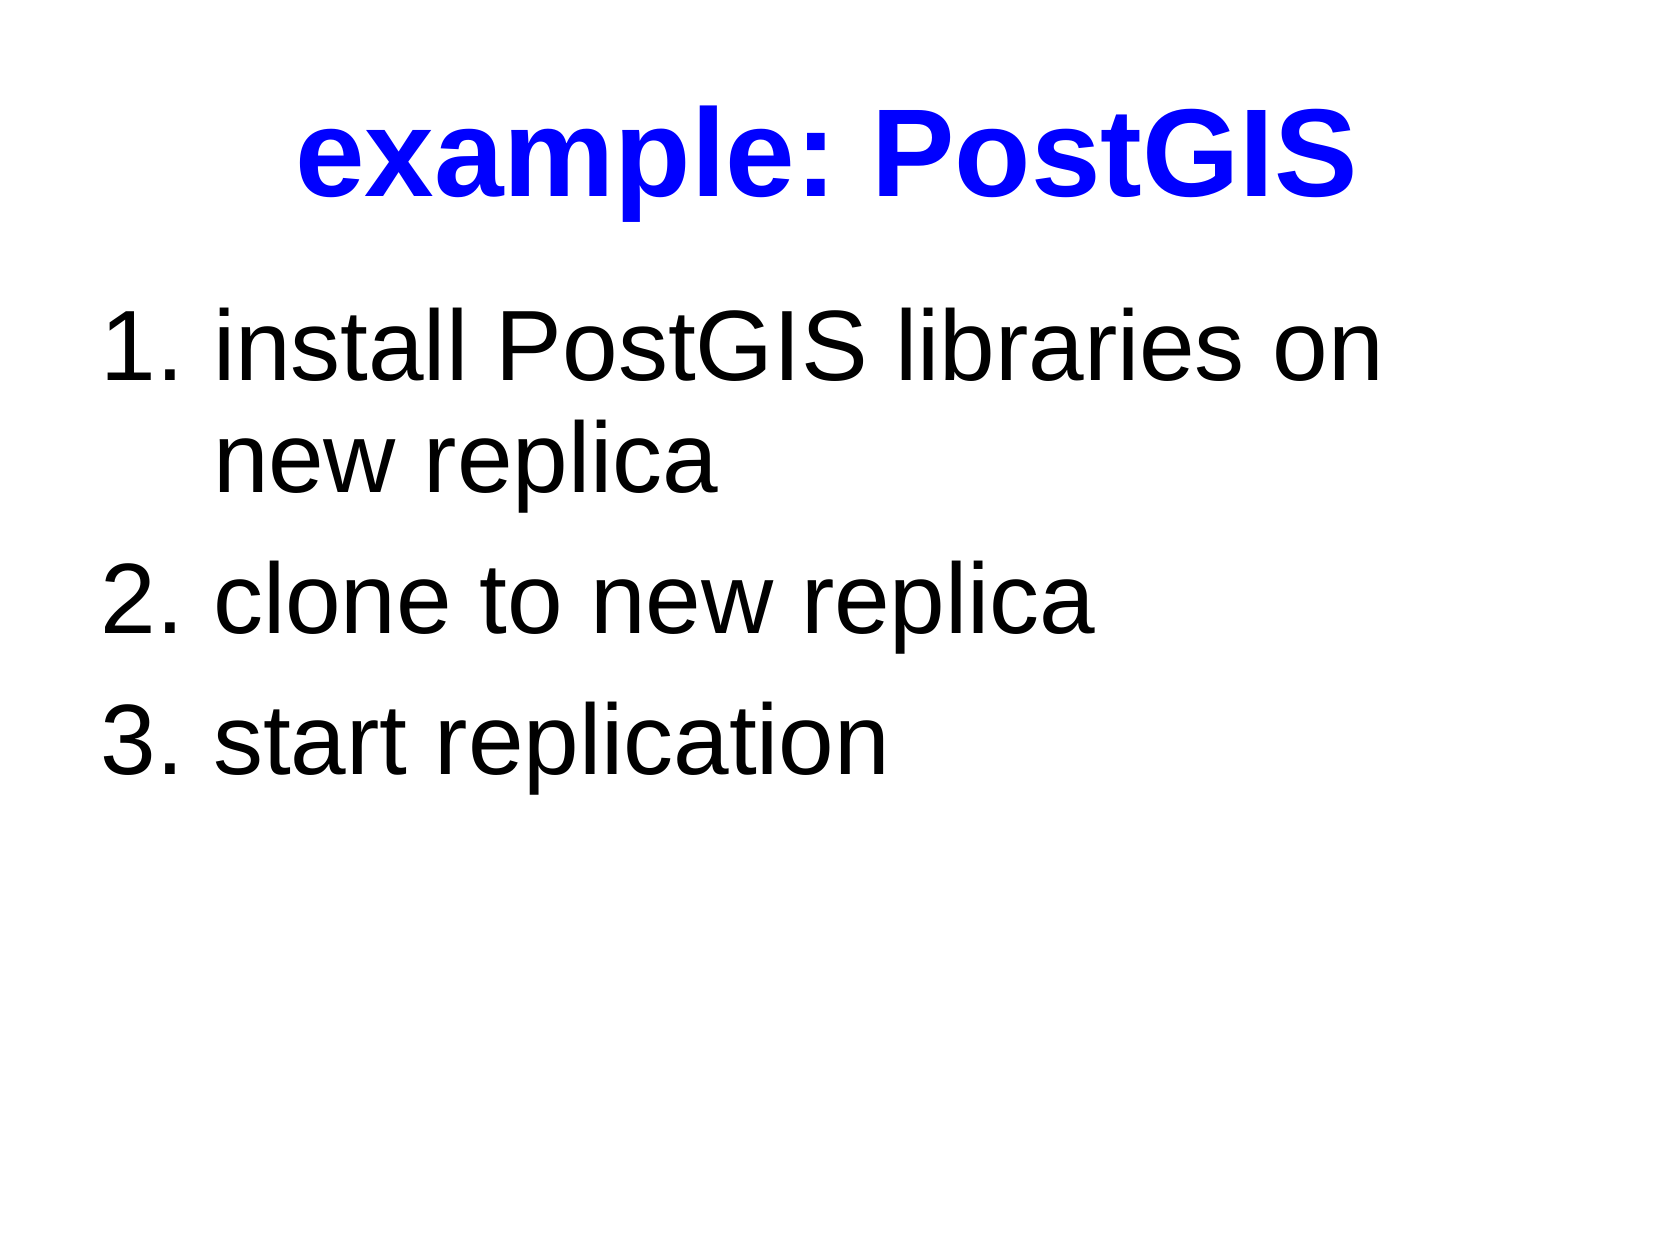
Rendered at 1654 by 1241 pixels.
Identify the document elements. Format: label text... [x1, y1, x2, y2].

title example: PostGIS [82, 49, 1571, 257]
list install PostGIS libraries on new replica clone to new replica start replication [82, 290, 1591, 1010]
